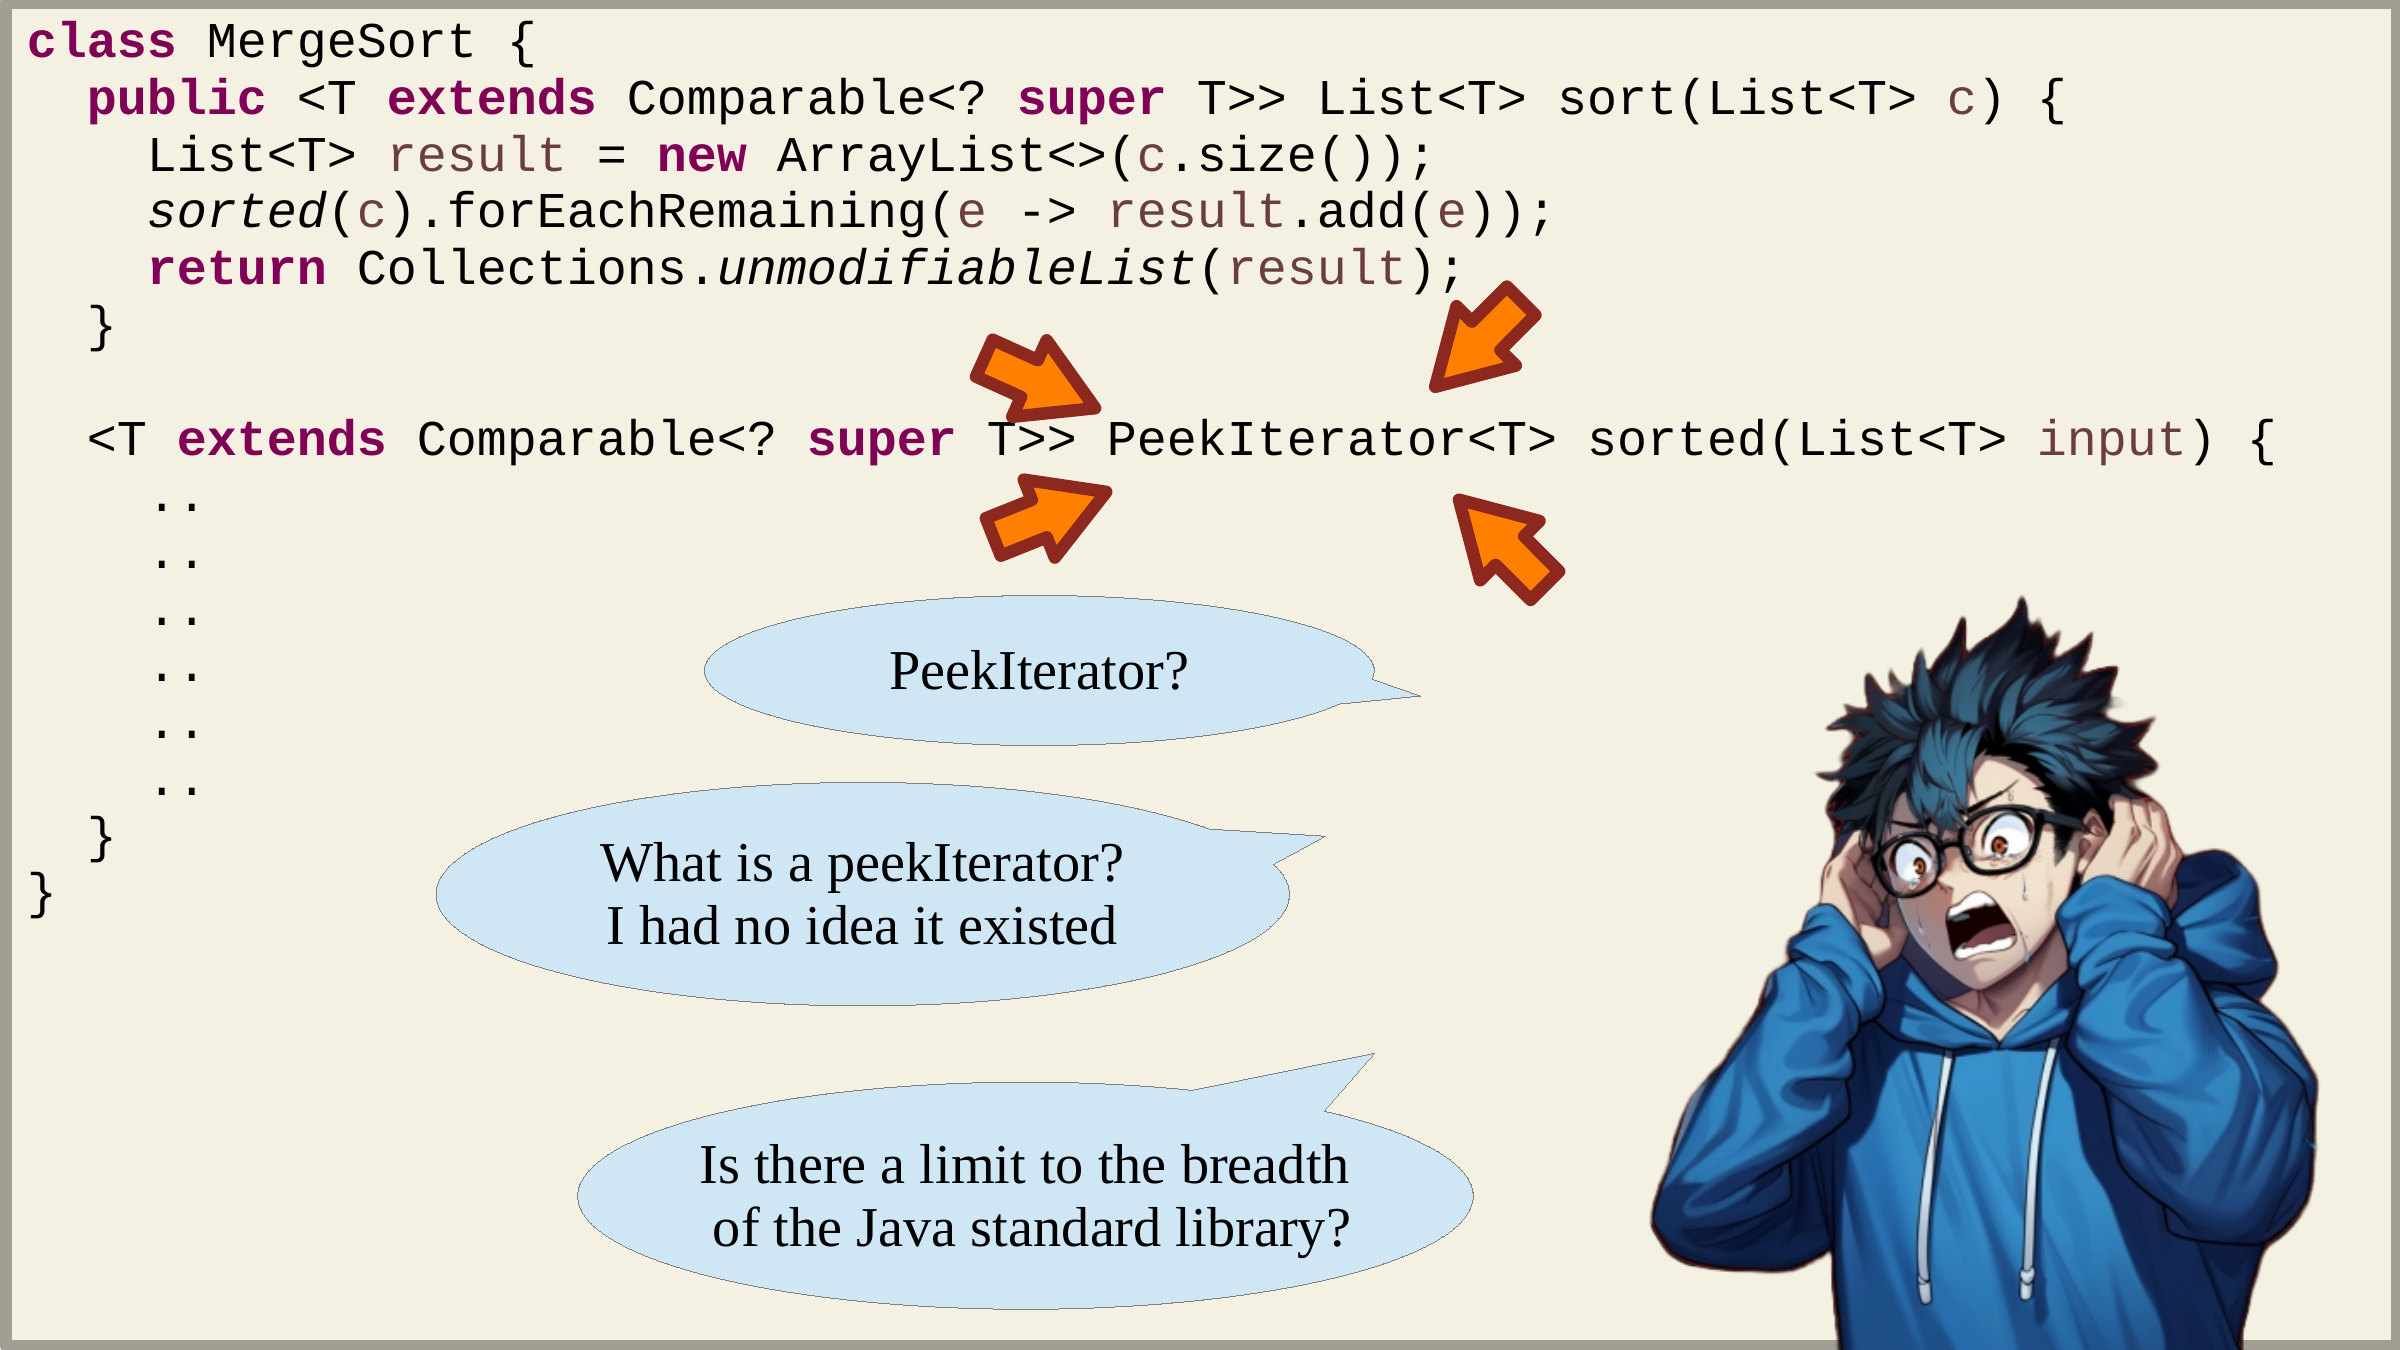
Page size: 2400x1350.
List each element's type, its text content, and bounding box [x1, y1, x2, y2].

text_box PeekIterator? [704, 595, 1421, 746]
text_box [1435, 286, 1536, 387]
text_box Is there a limit to the breadth of the Java standard library? [577, 1053, 1474, 1310]
text_box [985, 479, 1107, 558]
text_box [976, 339, 1096, 417]
text_box What is a peekIterator? I had no idea it existed [436, 782, 1326, 1006]
text_box class MergeSort { public <T extends Comparable<? super T>> List<T> sort(List<T> c) { List<T> result = new ArrayList<>(c.size()); sorted(c).forEachRemaining(e -> result.add(e)); return Collections.unmodifiableList(result); } <T extends Comparable<? super T>> PeekIterator<T> sorted(List<T> input) { .. .. .. .. .. .. } } [5, 2, 2398, 1346]
text_box [1458, 499, 1560, 600]
picture [1493, 382, 2400, 1350]
